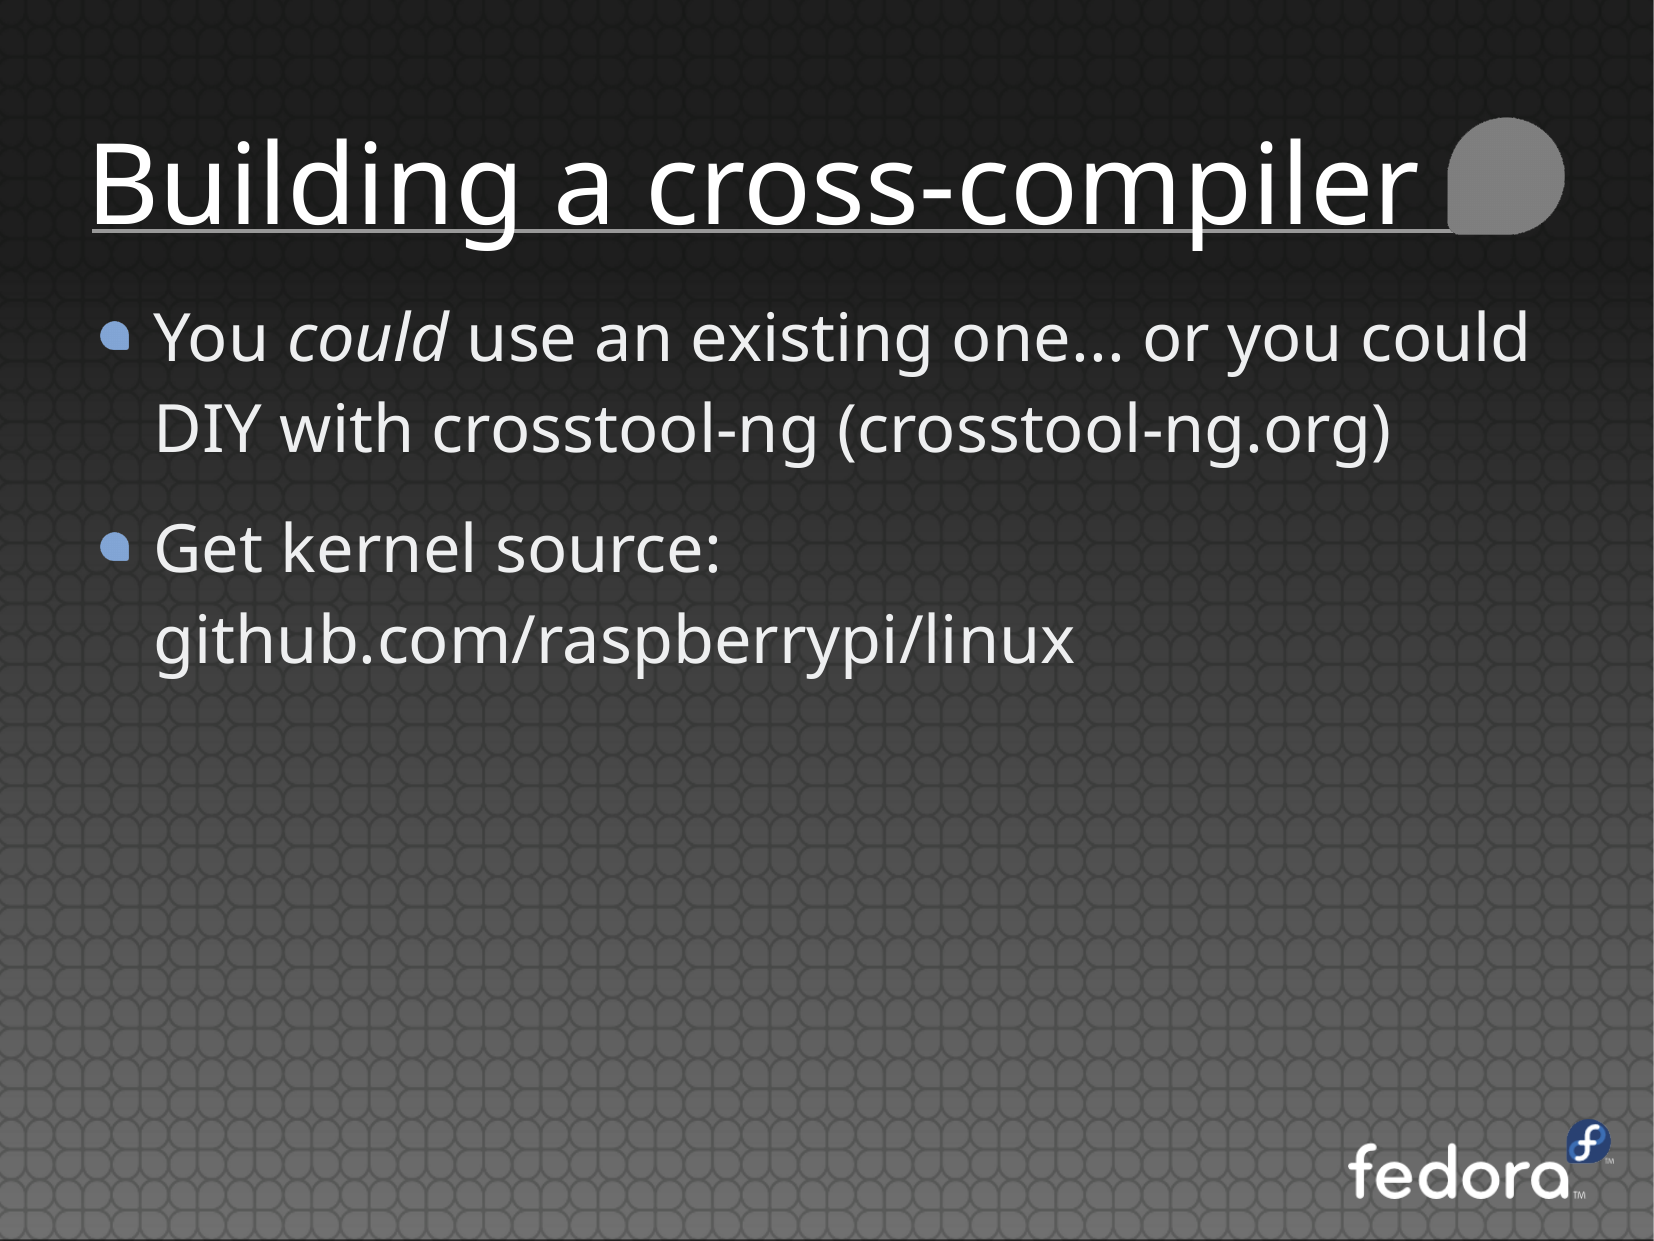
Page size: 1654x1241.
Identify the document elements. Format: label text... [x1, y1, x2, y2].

title Building a cross-compiler [86, 112, 1576, 249]
picture [0, 0, 1654, 1241]
list You could use an existing one... or you could DIY with crosstool-ng (crosstool-ng.org) Get kernel source: github.com/raspberrypi/linux [82, 290, 1571, 1010]
